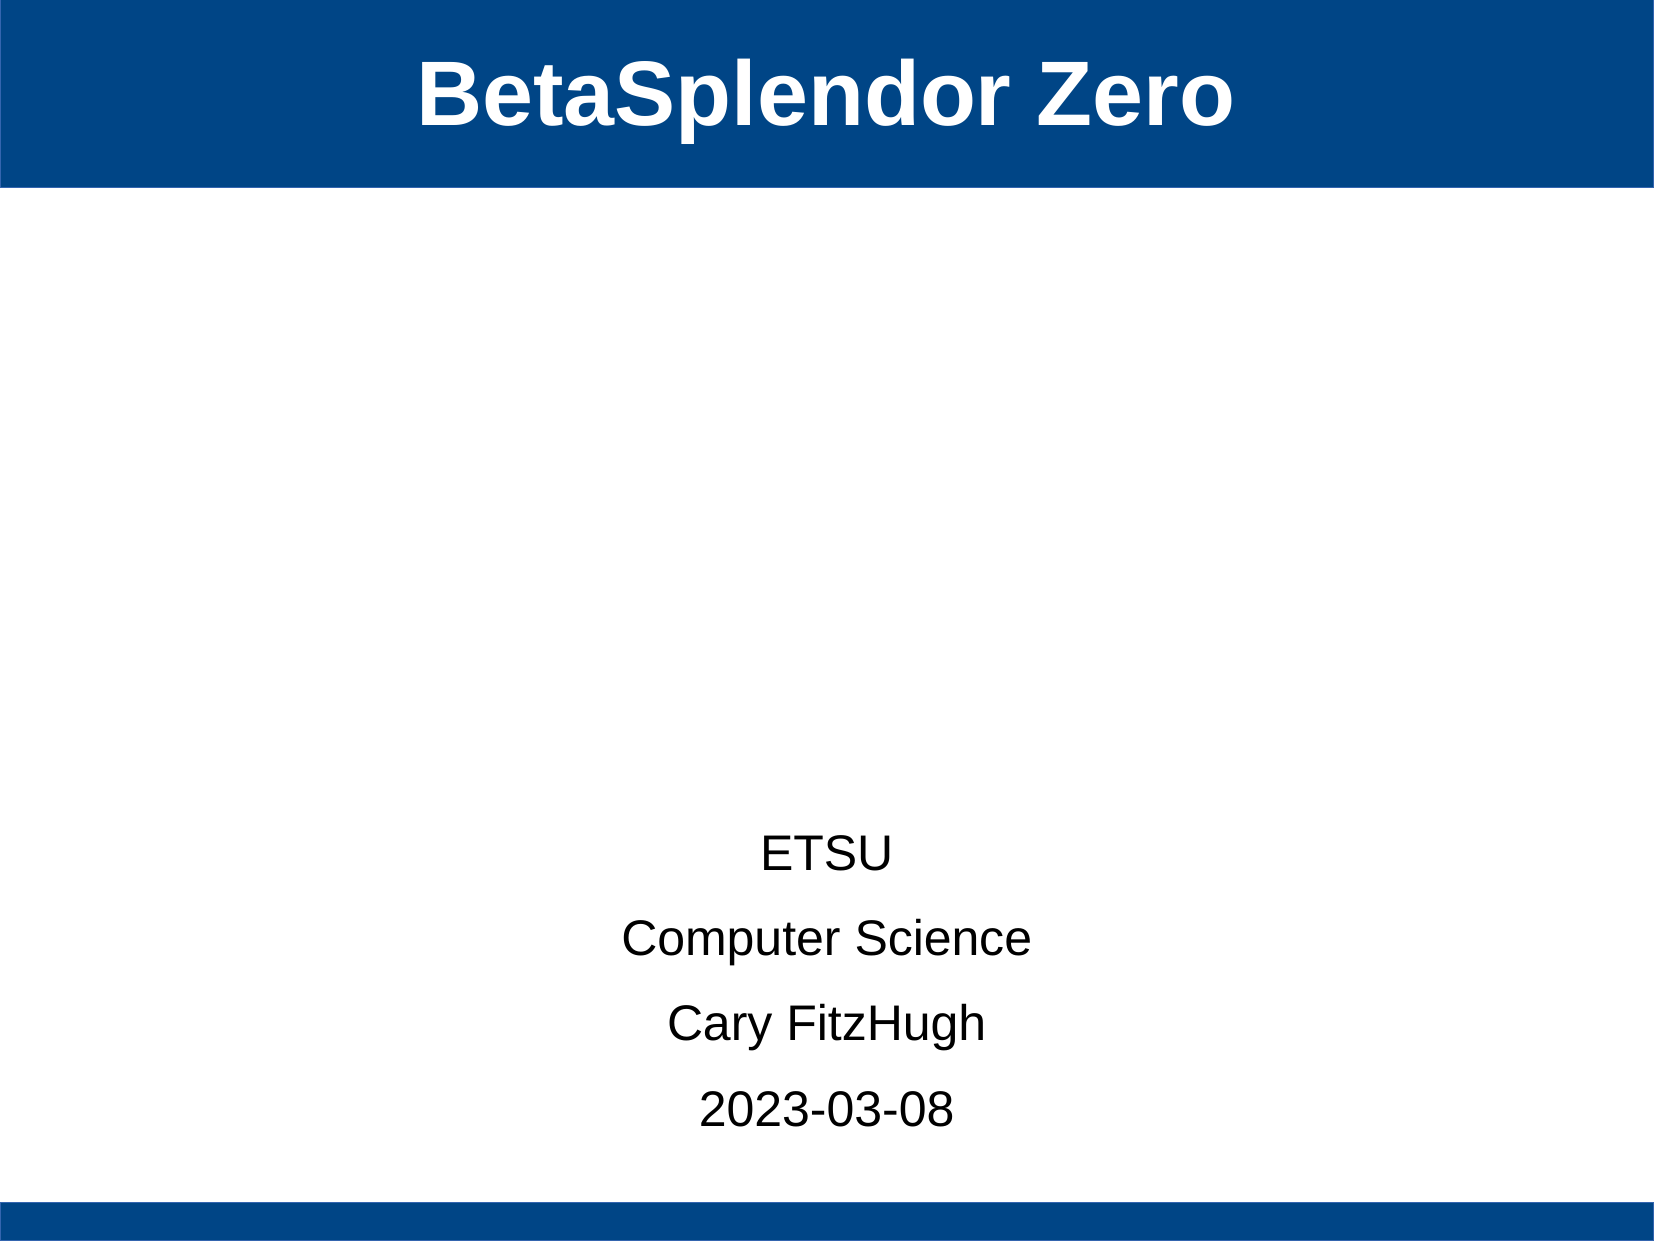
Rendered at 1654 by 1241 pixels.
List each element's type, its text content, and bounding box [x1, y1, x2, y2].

list ETSU Computer Science Cary FitzHugh 2023-03-08 [82, 825, 1571, 1175]
title BetaSplendor Zero [0, 0, 1654, 188]
